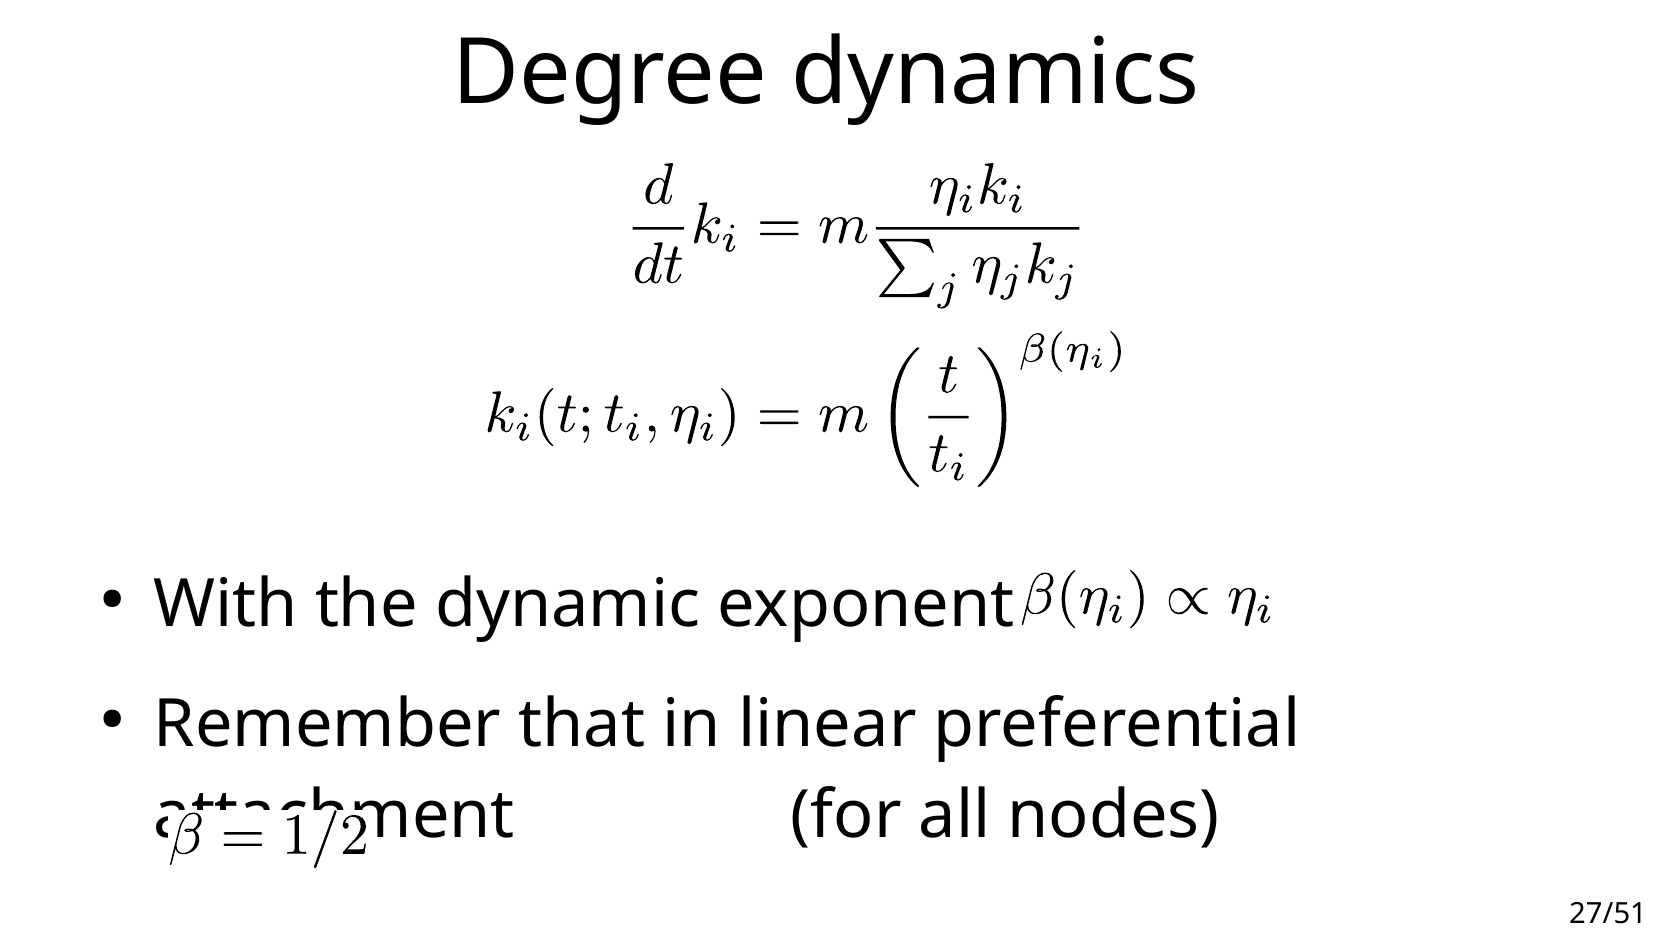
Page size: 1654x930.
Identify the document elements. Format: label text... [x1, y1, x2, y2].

text_box [168, 810, 369, 869]
title Degree dynamics [82, 1, 1571, 135]
list With the dynamic exponent Remember that in linear preferential attachment (for all nodes) [82, 555, 1571, 886]
text_box [1020, 570, 1273, 629]
text_box [484, 163, 1126, 487]
